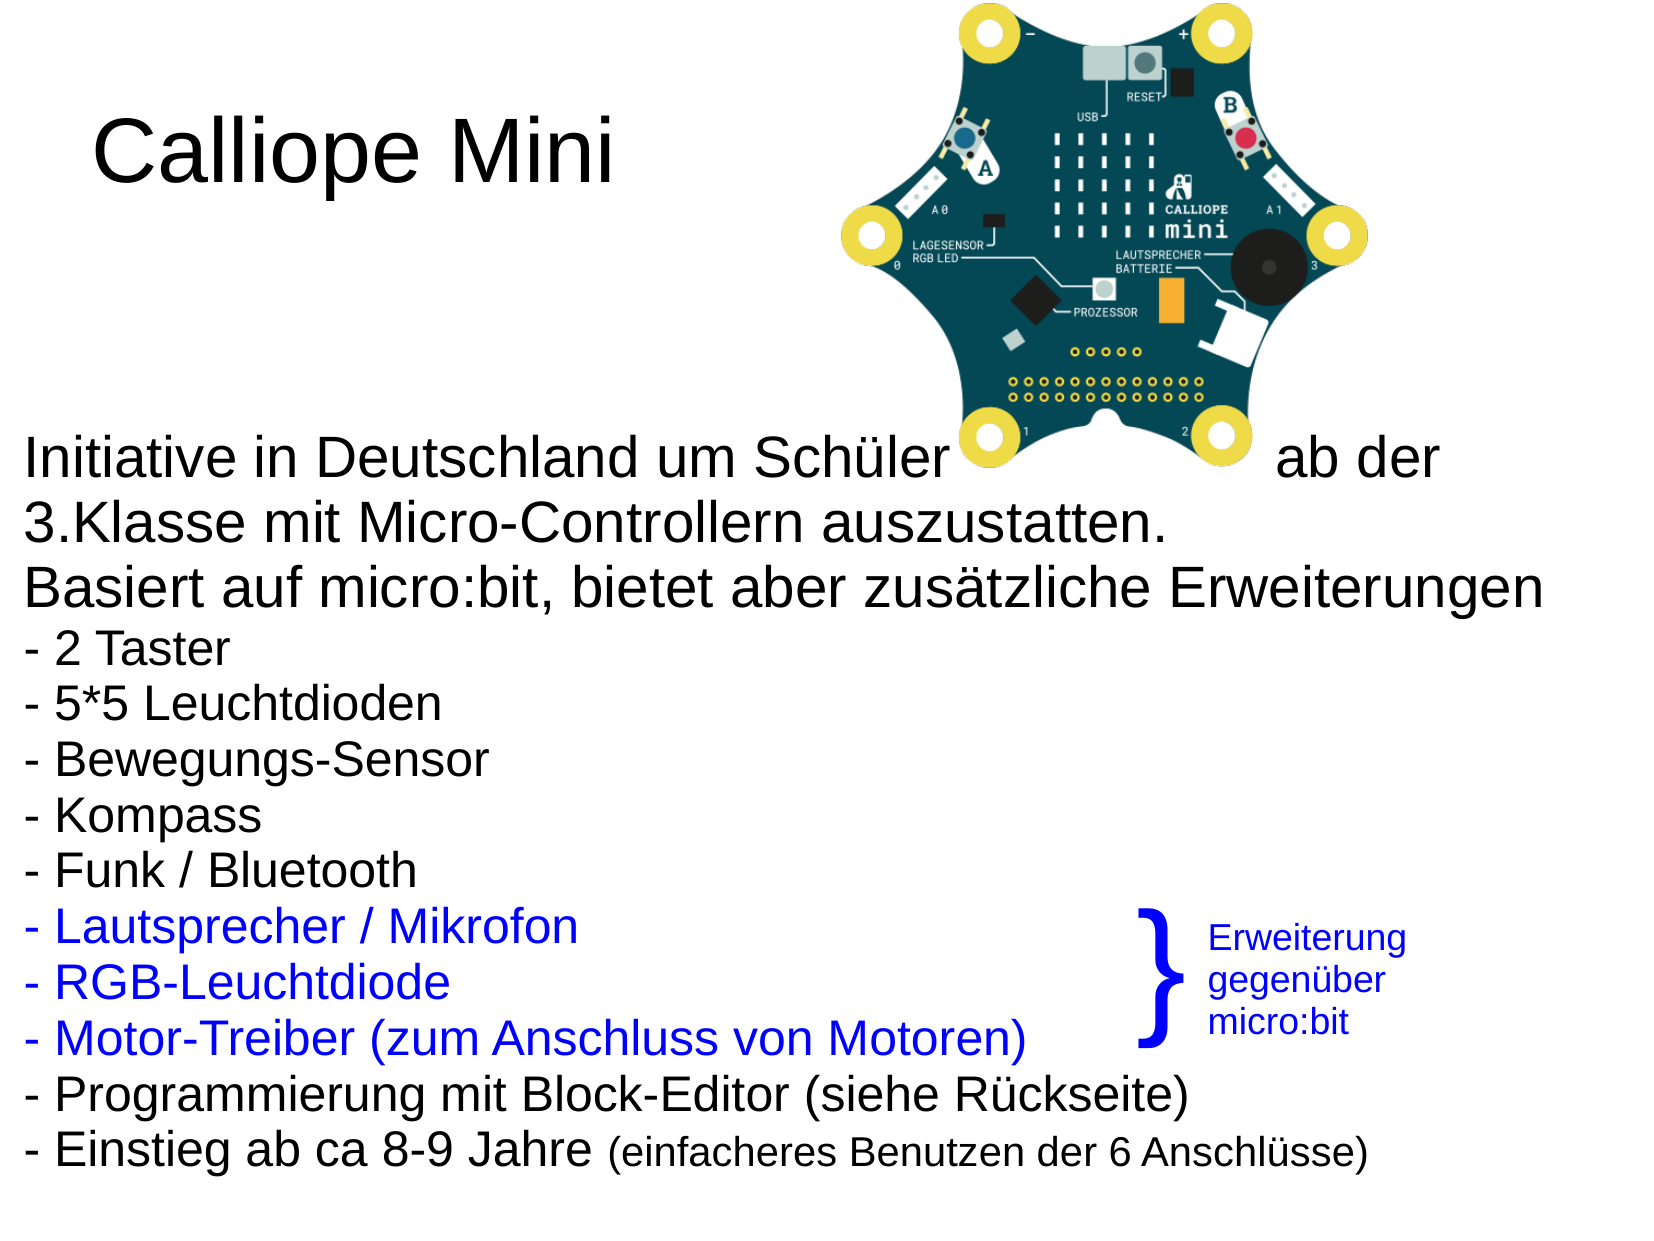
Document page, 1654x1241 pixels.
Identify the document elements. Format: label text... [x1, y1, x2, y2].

text_box Erweiterung gegenüber micro:bit [1202, 909, 1433, 1051]
title Calliope Mini [35, 47, 674, 255]
picture [779, 0, 1430, 486]
text_box } [1122, 874, 1202, 1057]
subtitle Initiative in Deutschland um Schüler ab der 3.Klasse mit Micro-Controllern auszustatten. Basiert auf micro:bit, bietet aber zusätzliche Erweiterungen - 2 Taster - 5*5 Leuchtdioden - Bewegungs-Sensor - Kompass - Funk / Bluetooth - Lautsprecher / Mikrofon - RGB-Leuchtdiode - Motor-Treiber (zum Anschluss von Motoren) - Programmierung mit Block-Editor (siehe Rückseite) - Einstieg ab ca 8-9 Jahre (einfacheres Benutzen der 6 Anschlüsse) [23, 389, 1619, 1213]
